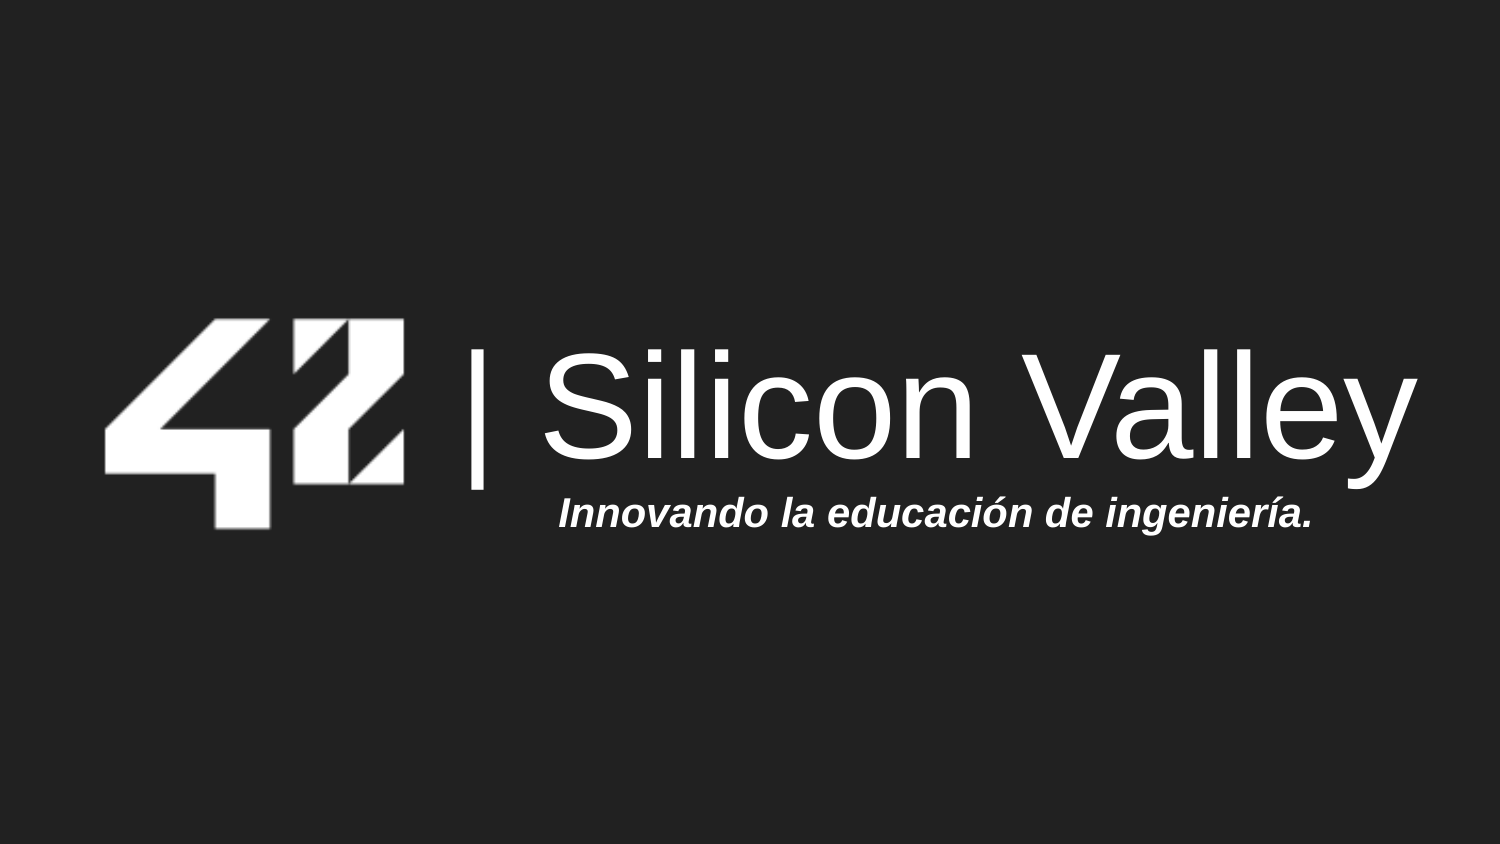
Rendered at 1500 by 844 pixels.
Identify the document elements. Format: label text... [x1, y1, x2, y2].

text_box Innovando la educación de ingeniería. [543, 470, 1449, 539]
picture [95, 270, 415, 590]
title | Silicon Valley [443, 258, 1449, 539]
